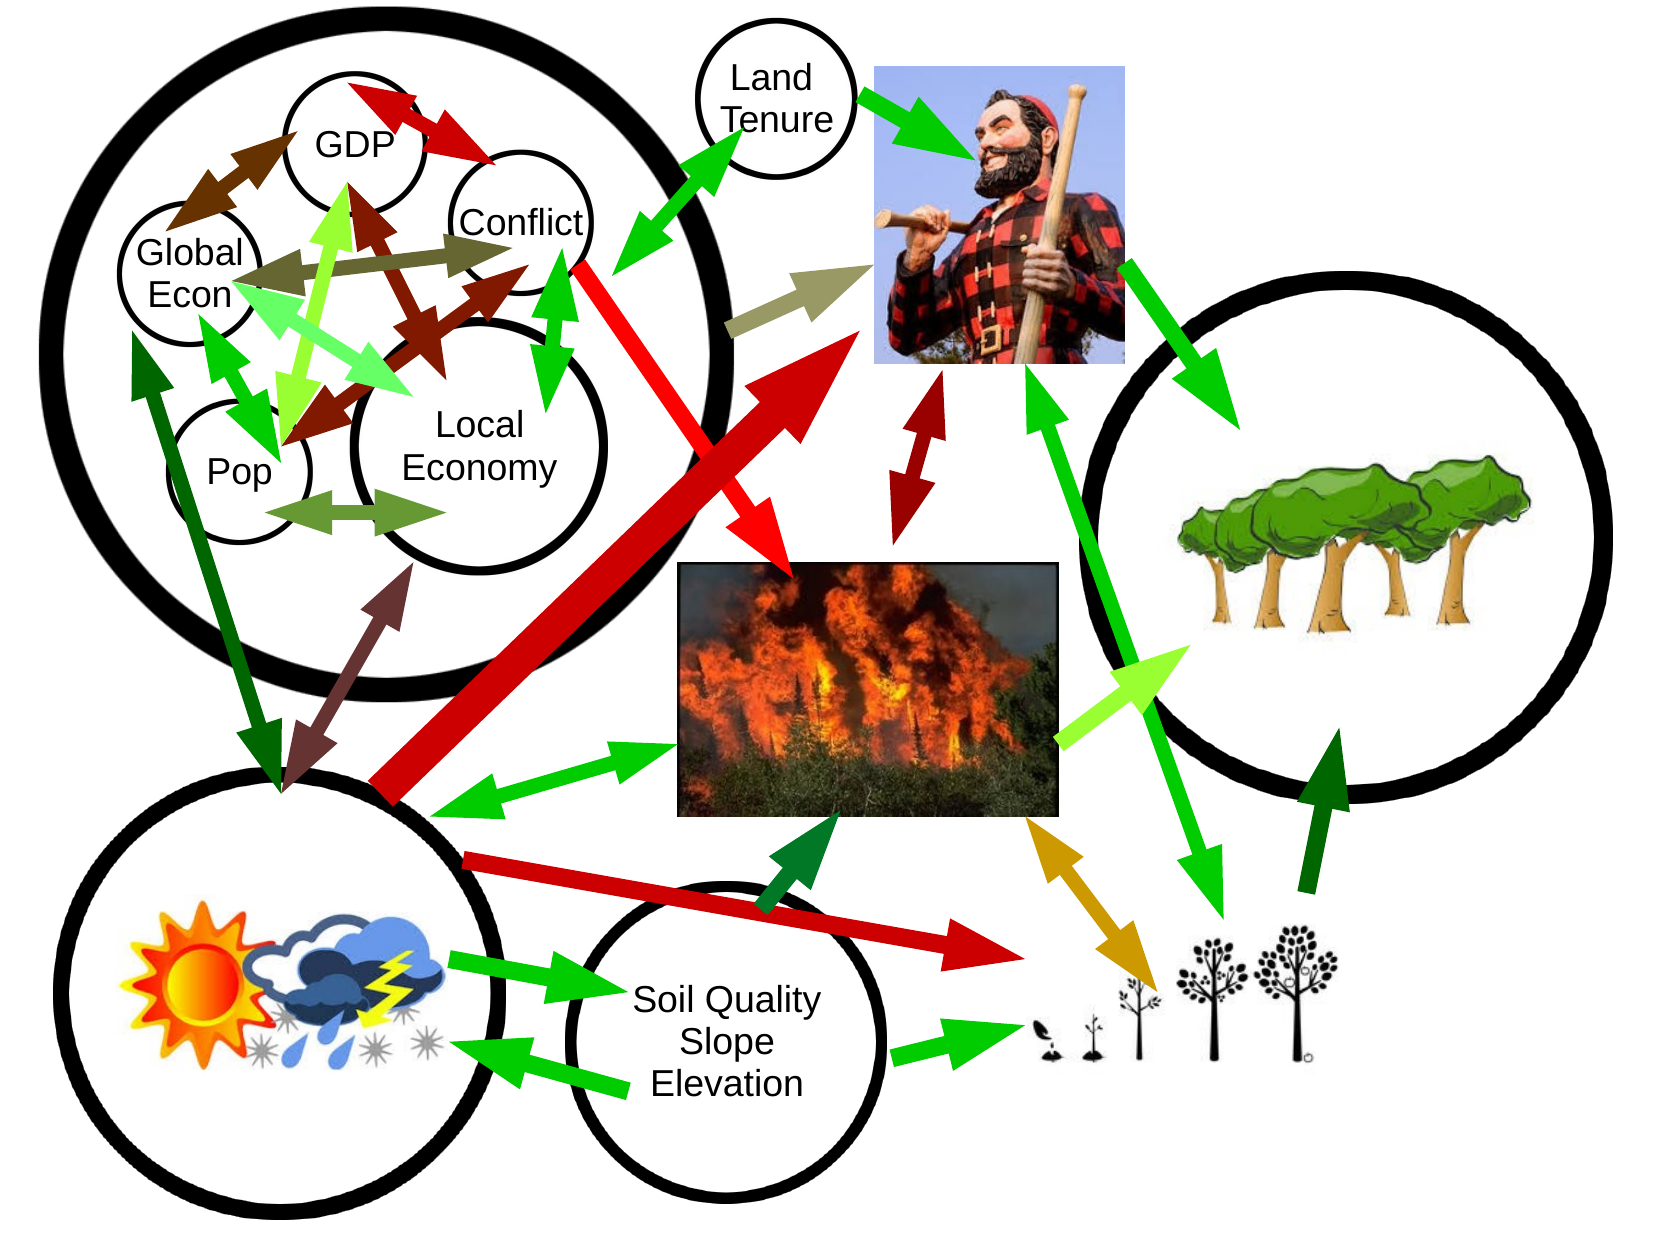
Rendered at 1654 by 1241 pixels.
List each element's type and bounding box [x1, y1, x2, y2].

picture [1015, 843, 1356, 1145]
picture [33, 0, 860, 712]
picture [282, 760, 287, 784]
picture [49, 760, 513, 1226]
picture [736, 468, 745, 490]
picture [492, 491, 1059, 817]
picture [1074, 702, 1176, 811]
picture [613, 876, 775, 902]
picture [874, 66, 1621, 811]
picture [1074, 526, 1124, 720]
picture [777, 876, 892, 926]
picture [1205, 843, 1221, 848]
picture [562, 887, 892, 1208]
